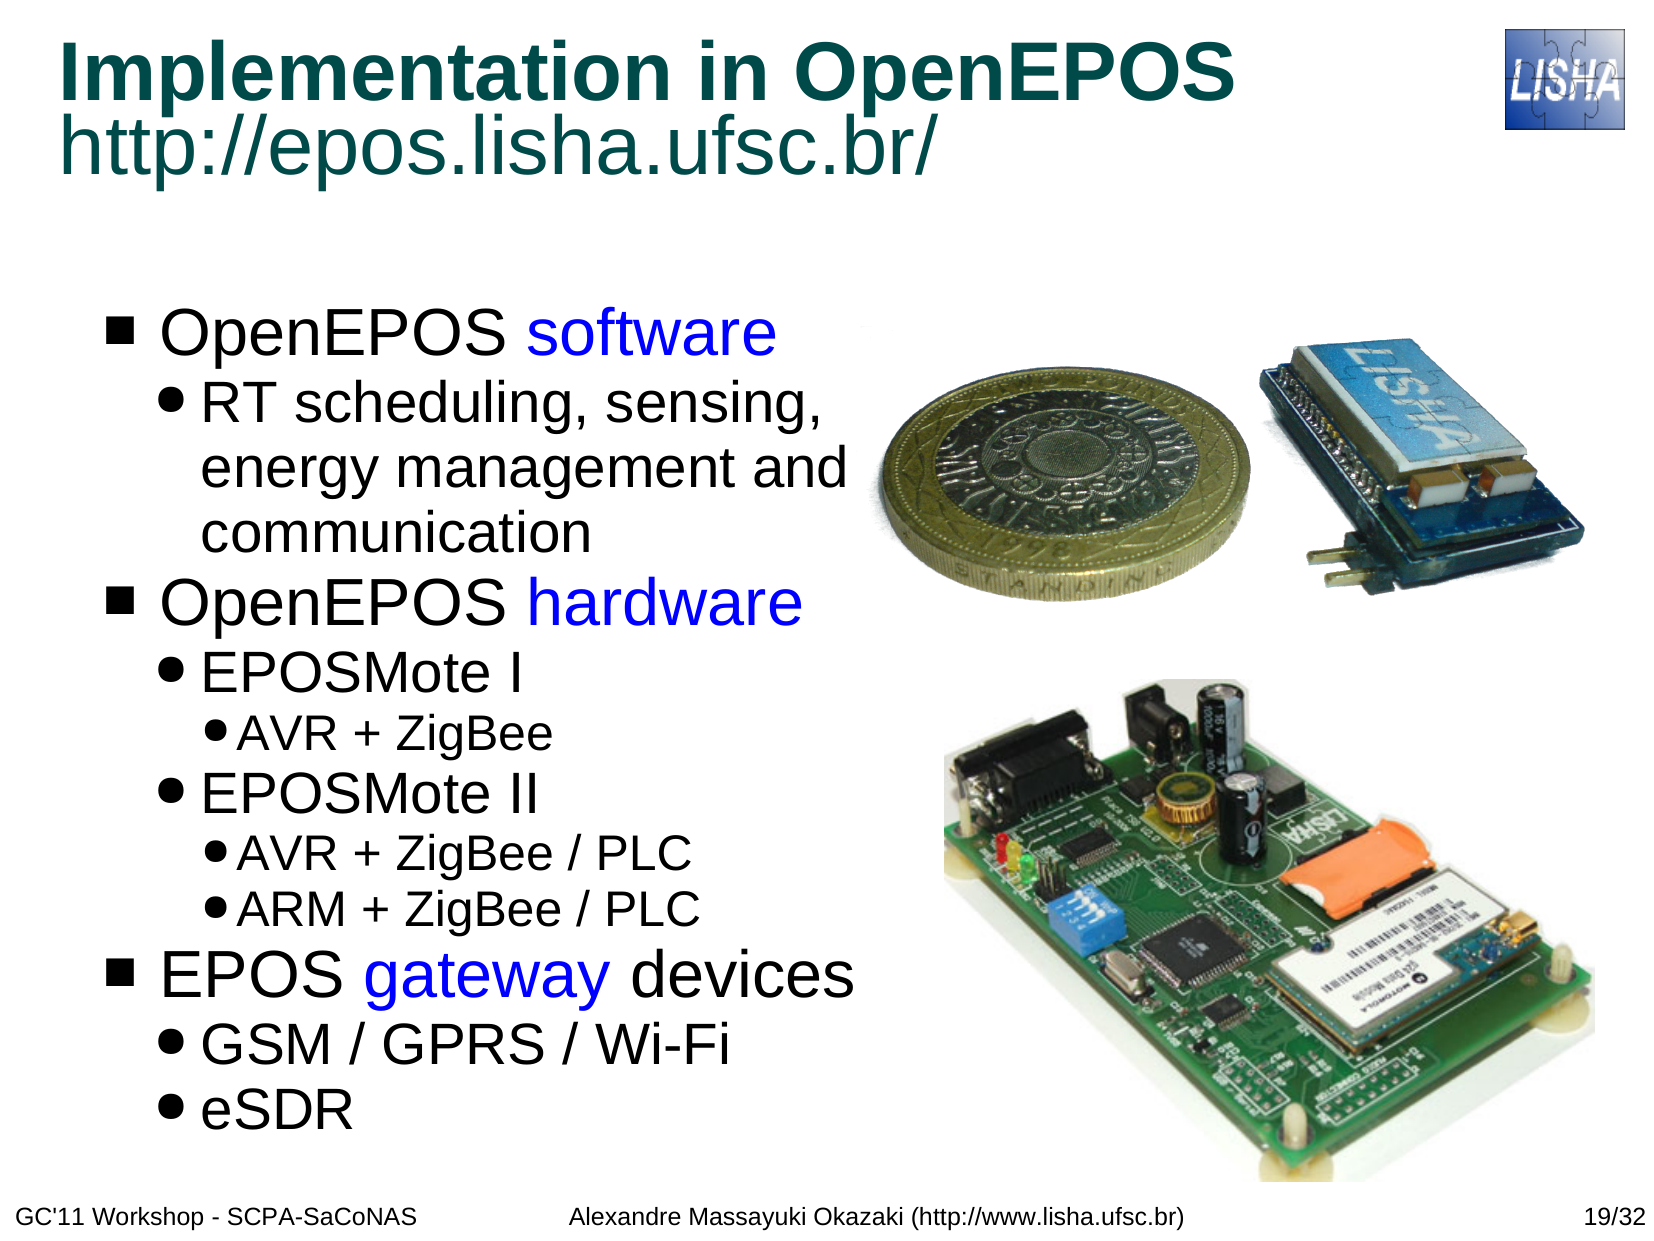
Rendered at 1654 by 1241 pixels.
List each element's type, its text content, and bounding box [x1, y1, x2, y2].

list OpenEPOS software RT scheduling, sensing, energy management and communication OpenEPOS hardware EPOSMote I AVR + ZigBee EPOSMote II AVR + ZigBee / PLC ARM + ZigBee / PLC EPOS gateway devices GSM / GPRS / Wi-Fi eSDR [59, 295, 886, 1182]
picture [944, 679, 1595, 1182]
title Implementation in OpenEPOS http://epos.lisha.ufsc.br/ [58, 11, 1463, 219]
picture [1505, 29, 1625, 130]
picture [856, 326, 1606, 621]
